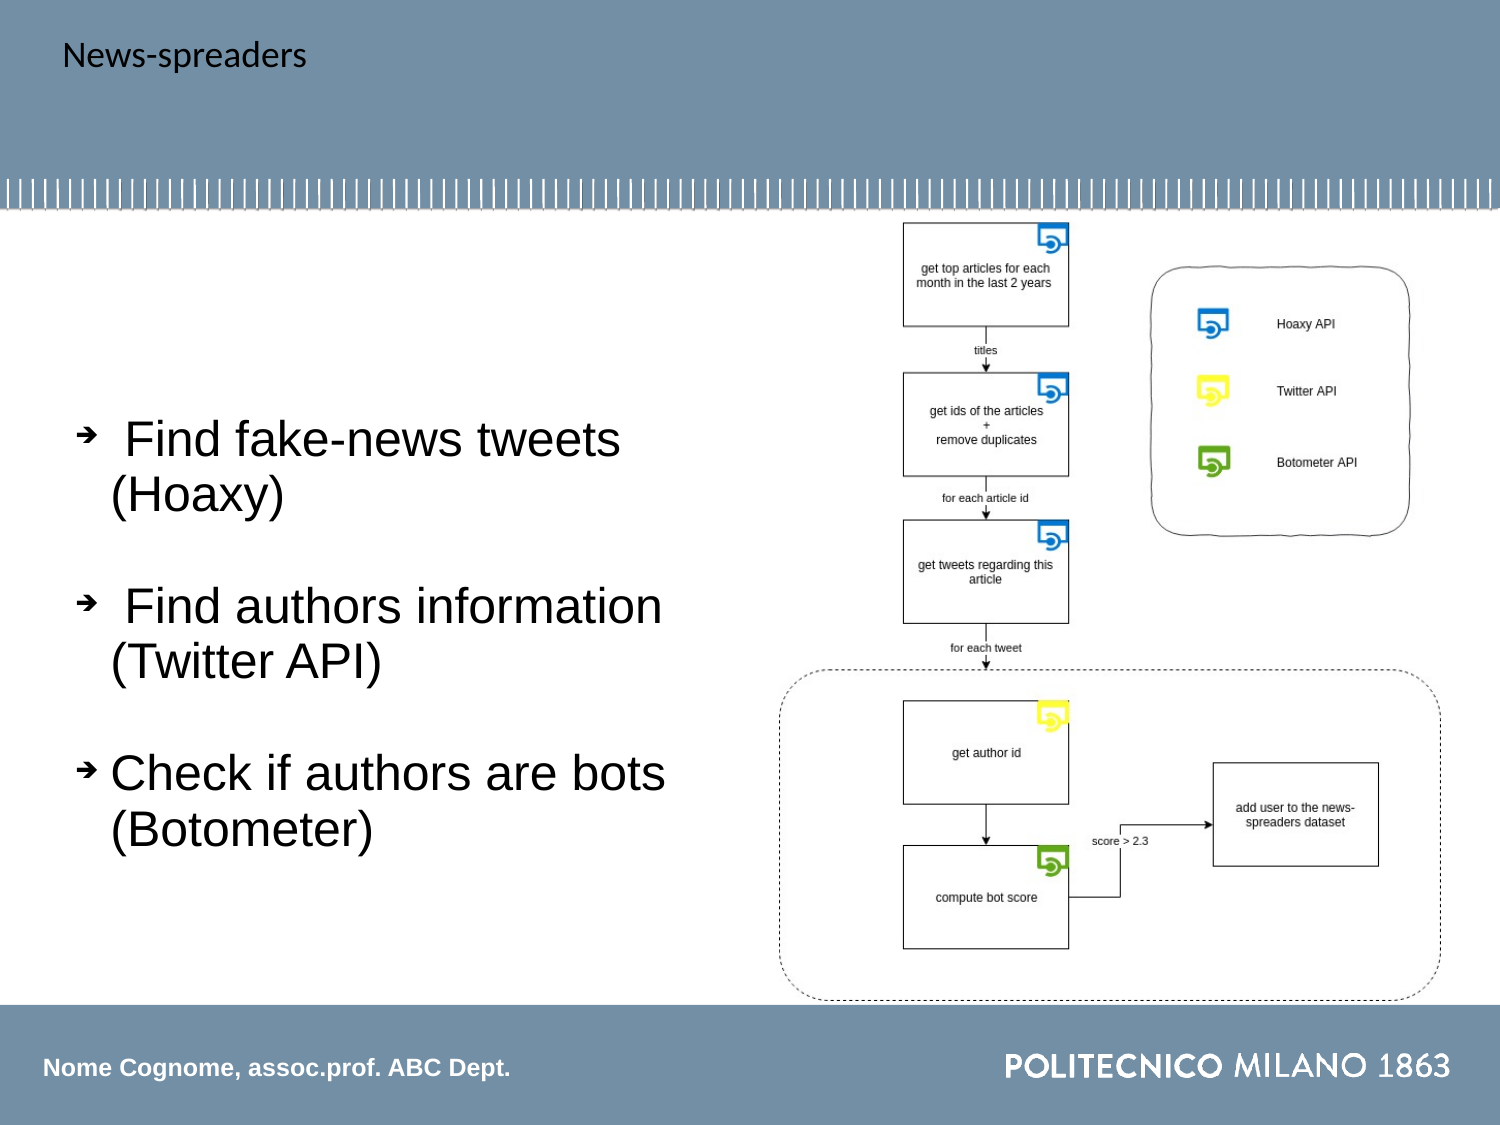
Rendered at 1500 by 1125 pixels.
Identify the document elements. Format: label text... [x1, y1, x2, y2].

title News-spreaders [47, 22, 1455, 161]
picture [999, 1041, 1456, 1089]
picture [779, 222, 1441, 1001]
subtitle Find fake-news tweets (Hoaxy) Find authors information (Twitter API) Check if authors are bots (Botometer) [75, 262, 756, 1005]
